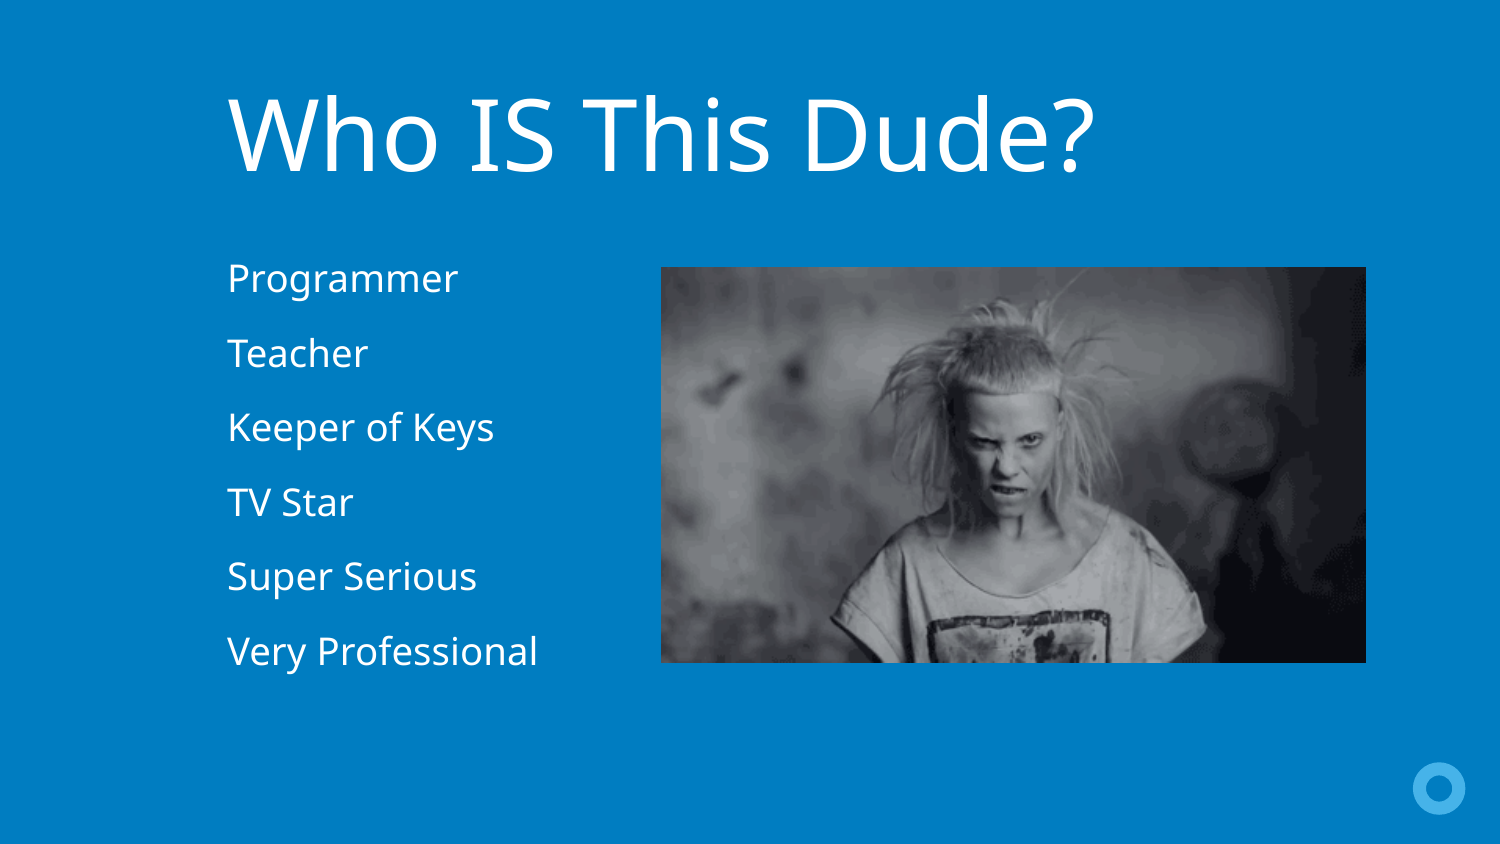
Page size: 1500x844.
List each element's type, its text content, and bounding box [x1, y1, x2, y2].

picture [661, 267, 1366, 663]
title Who IS This Dude? [227, 71, 1198, 194]
list Programmer Teacher Keeper of Keys TV Star Super Serious Very Professional [227, 255, 911, 676]
